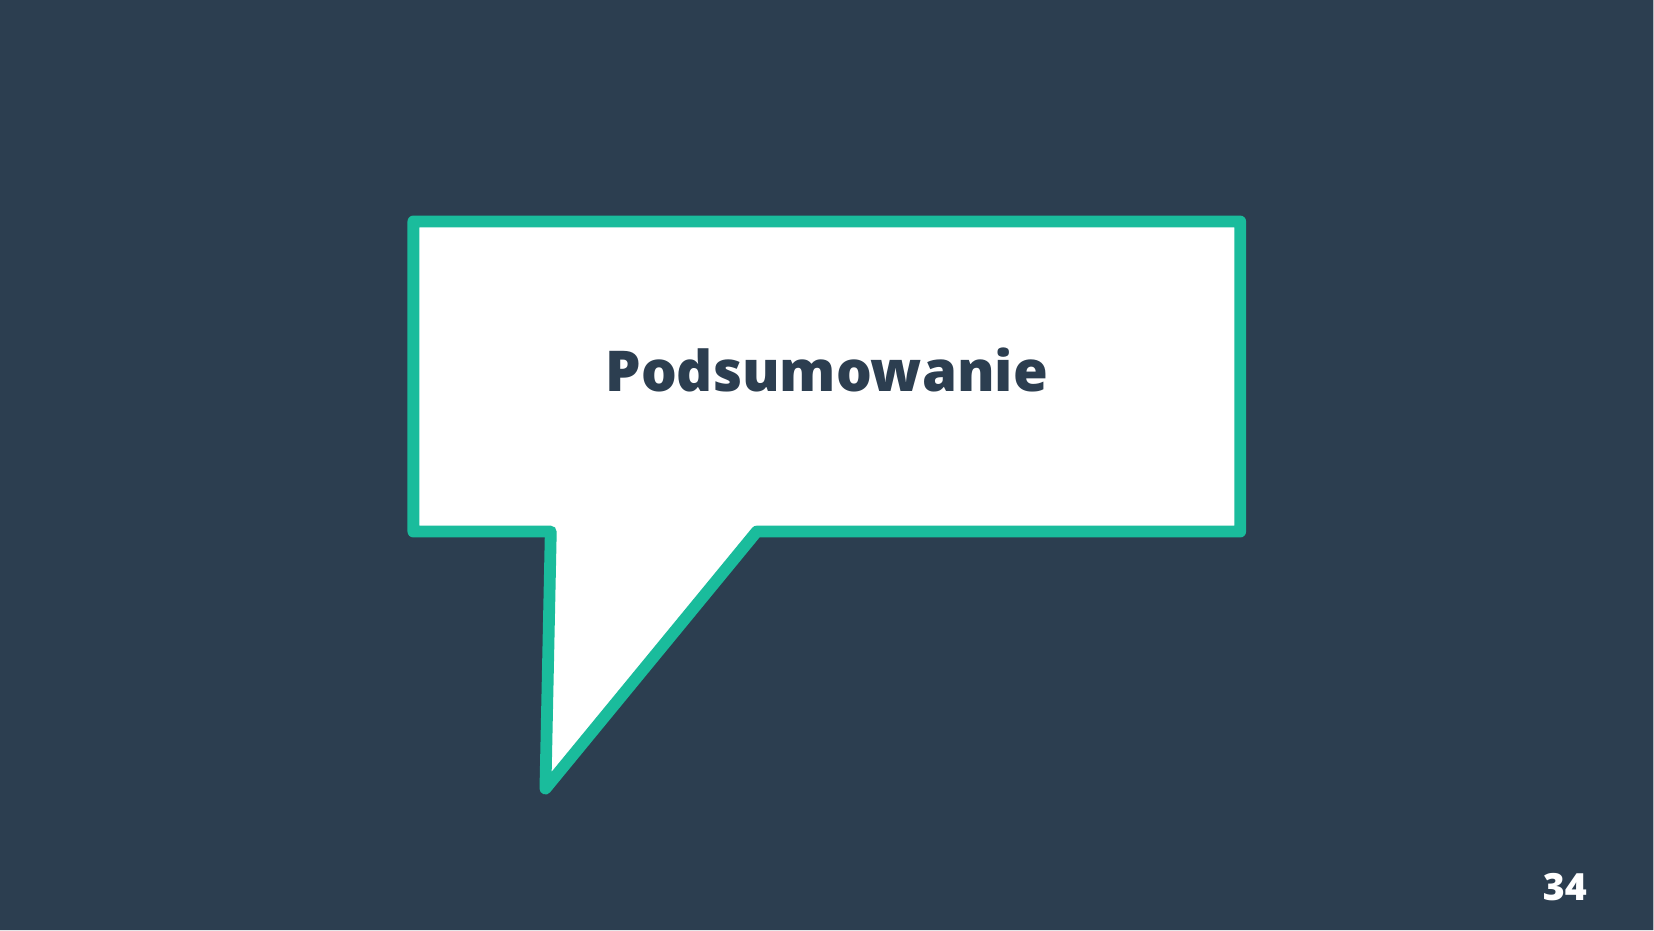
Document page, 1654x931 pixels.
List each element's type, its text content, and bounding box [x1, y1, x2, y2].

title Podsumowanie [442, 236, 1211, 502]
